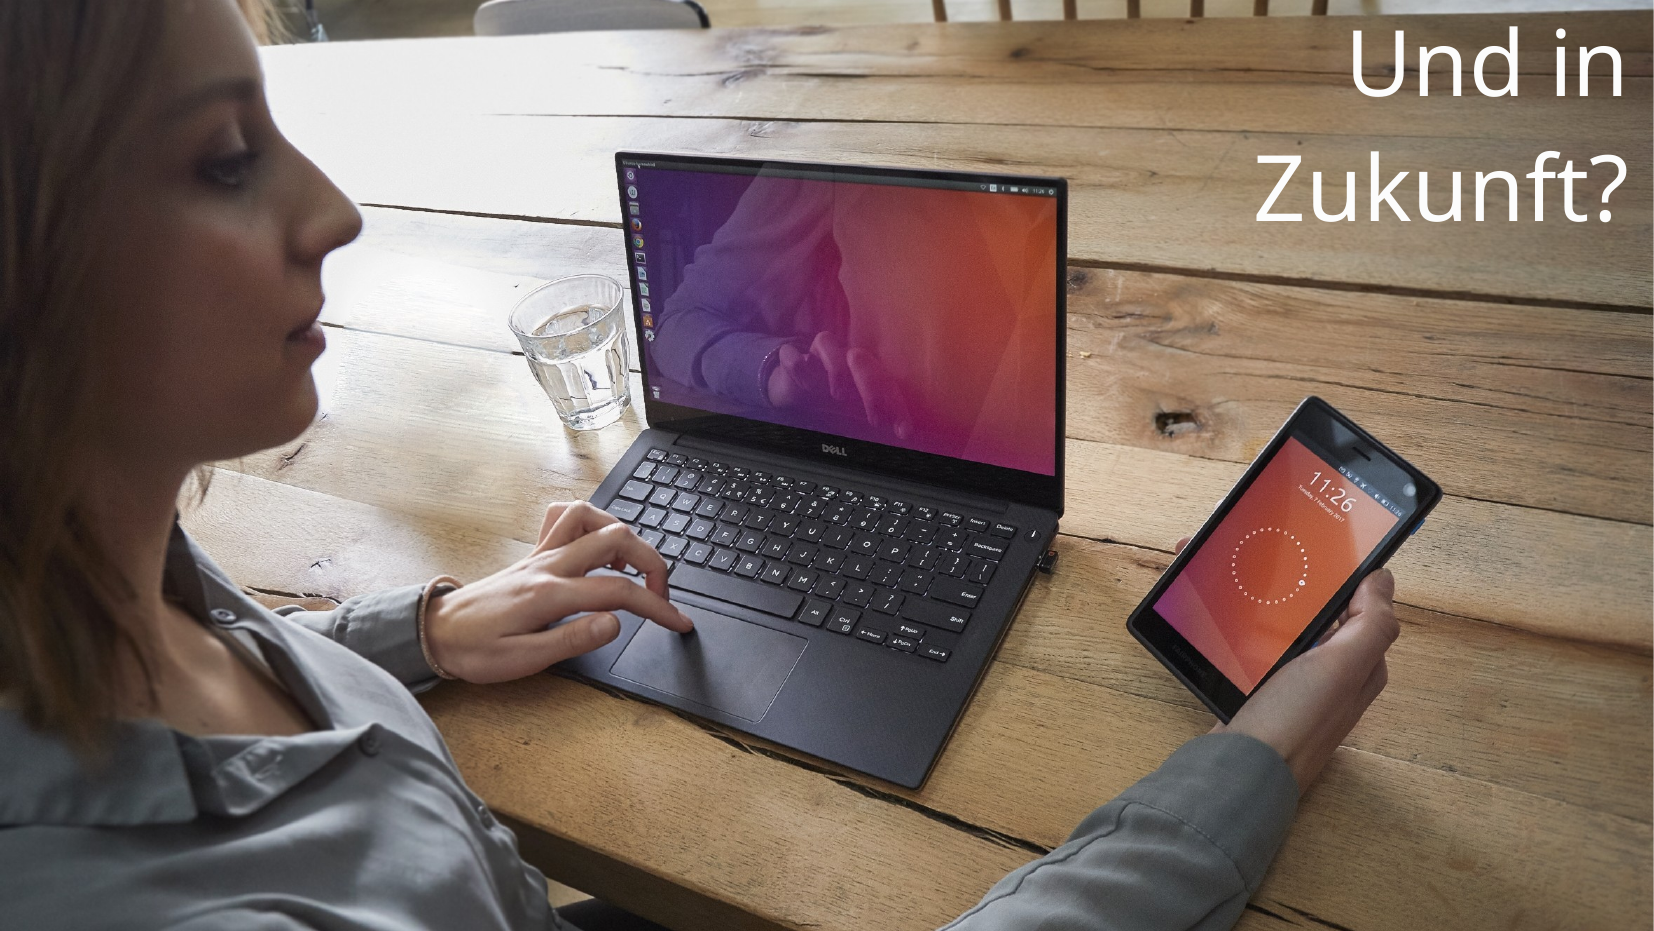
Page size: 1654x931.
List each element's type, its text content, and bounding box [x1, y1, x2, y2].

title Und in Zukunft? [826, 20, 1630, 227]
picture [0, 0, 1654, 931]
